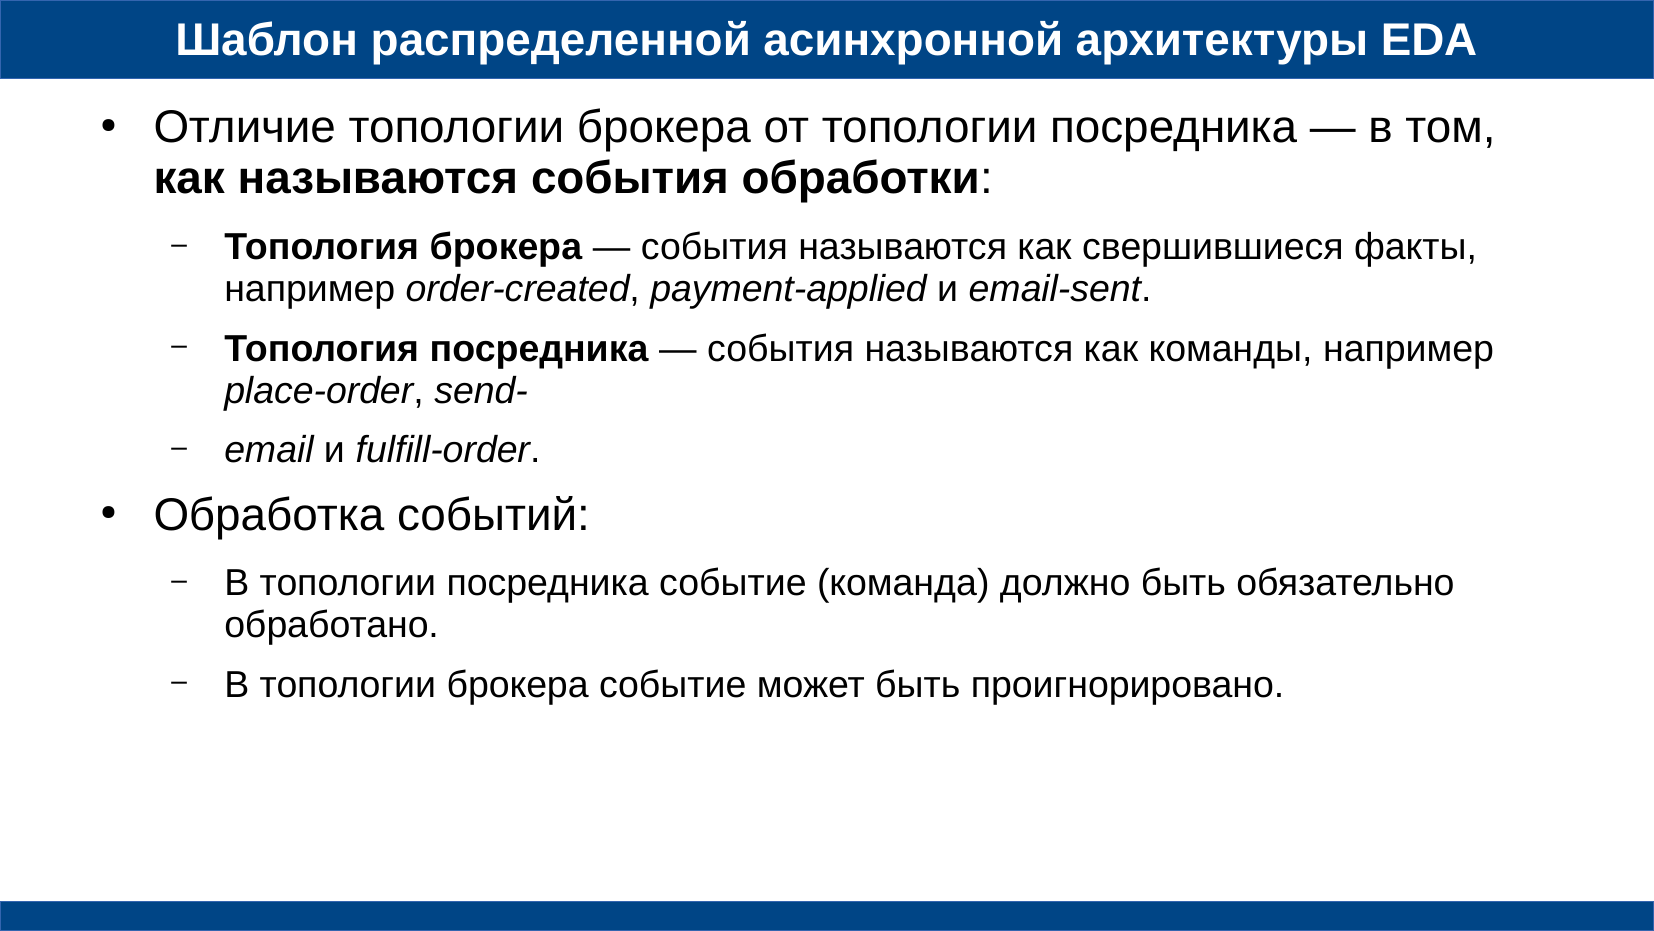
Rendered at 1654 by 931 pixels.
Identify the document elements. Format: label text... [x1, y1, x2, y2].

list Отличие топологии брокера от топологии посредника — в том, как называются события обработки: Топология брокера — события называются как свершившиеся факты, например order-created, payment-applied и email-sent. Топология посредника — события называются как команды, например place-order, send- email и fulfill-order. Обработка событий: В топологии посредника событие (команда) должно быть обязательно обработано. В топологии брокера событие может быть проигнорировано. [82, 101, 1571, 901]
title Шаблон распределенной асинхронной архитектуры EDA [0, 0, 1654, 79]
